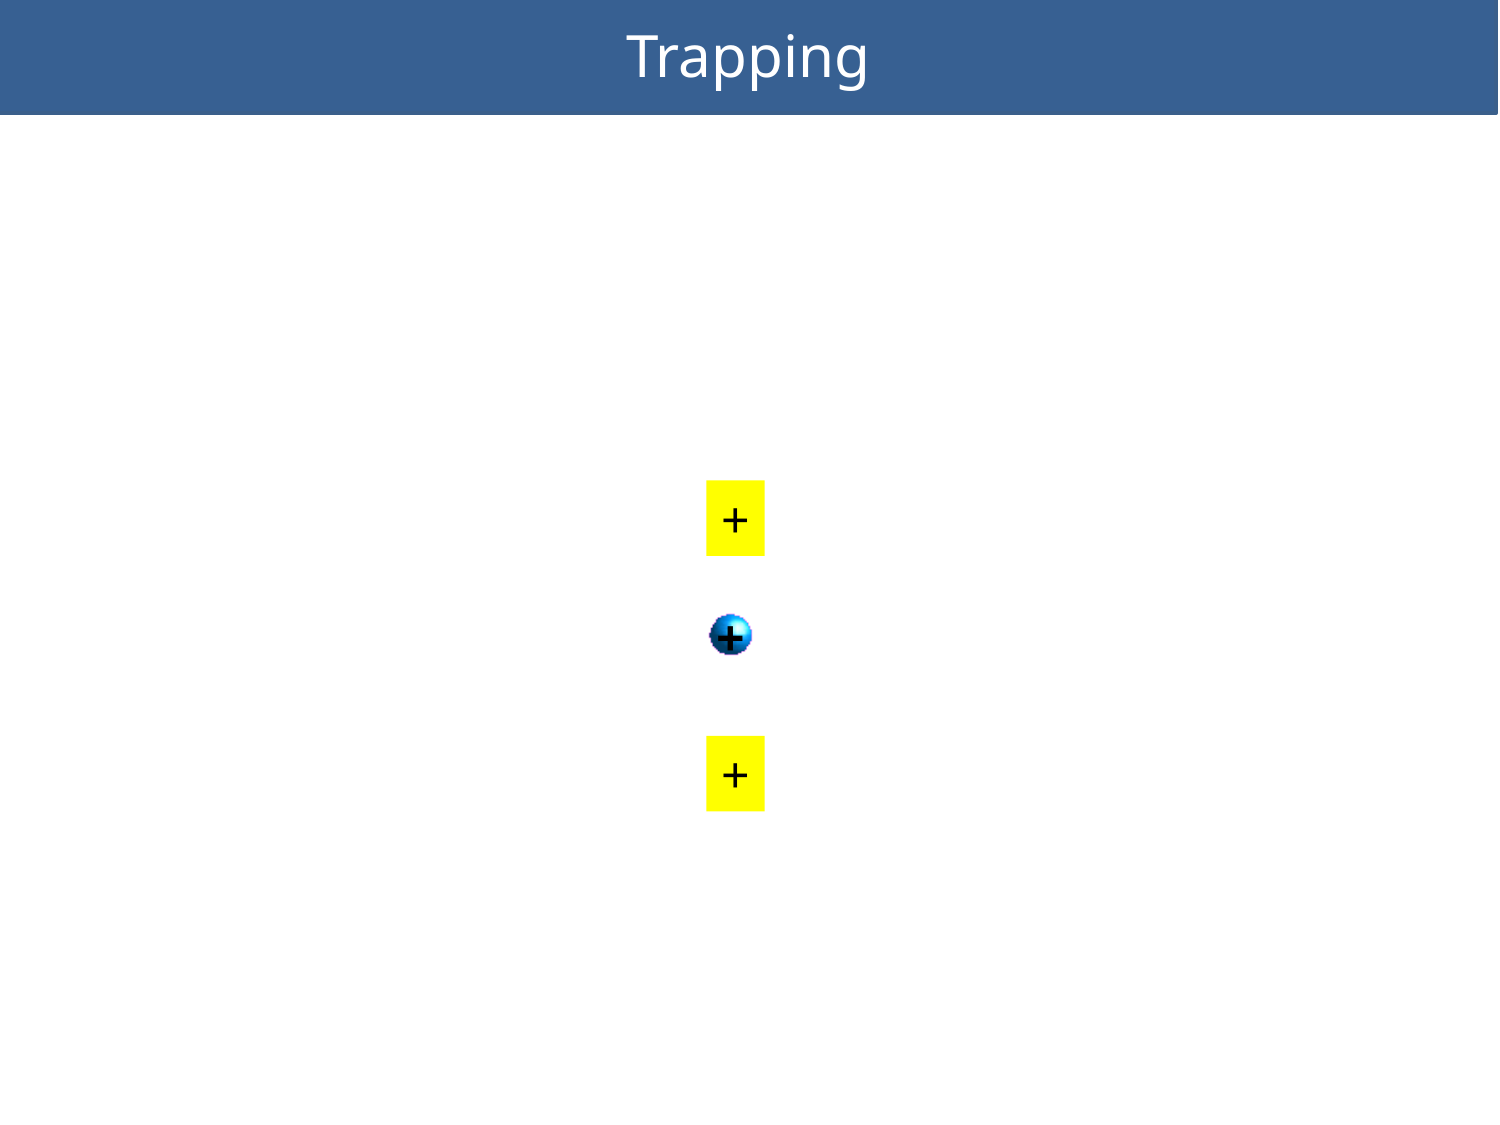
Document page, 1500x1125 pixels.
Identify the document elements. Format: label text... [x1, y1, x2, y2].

text_box + [702, 598, 762, 670]
text_box + [706, 735, 765, 812]
text_box + [706, 480, 765, 556]
title Trapping [0, 0, 1497, 122]
